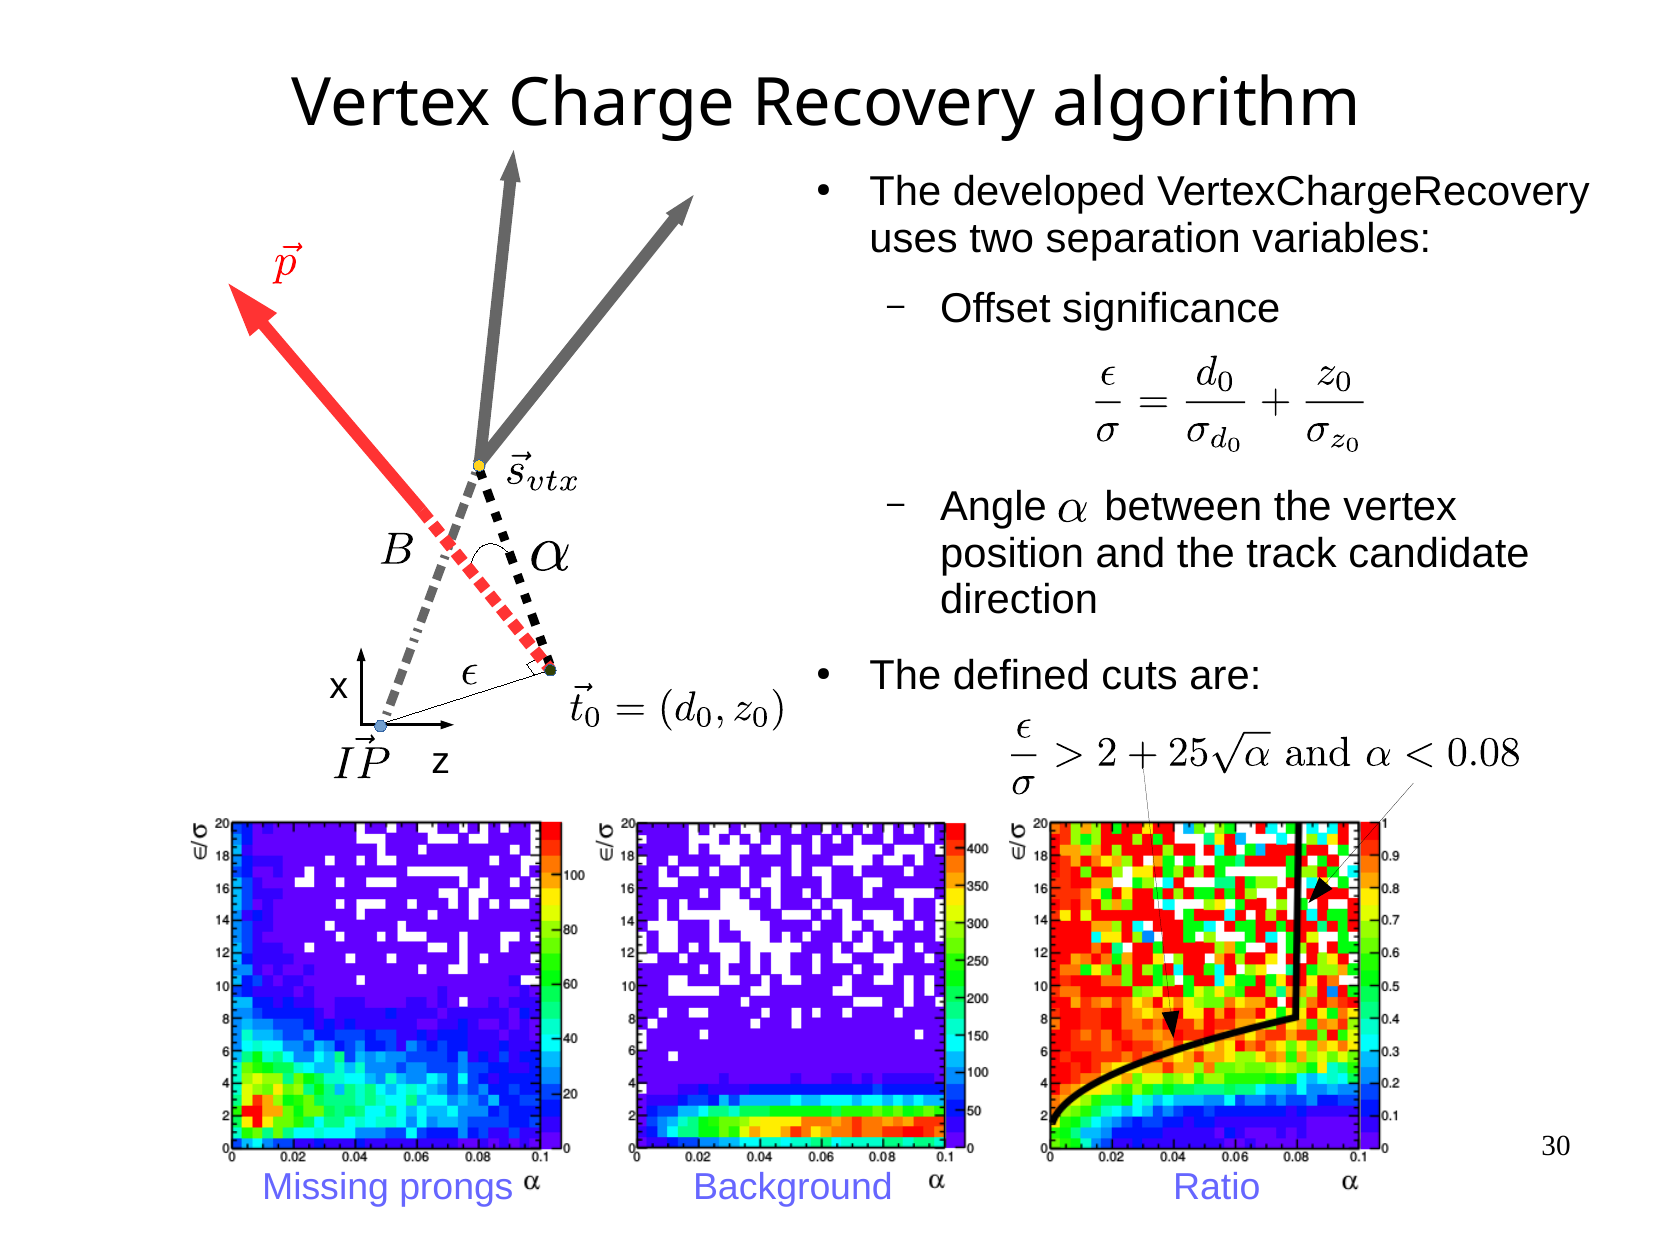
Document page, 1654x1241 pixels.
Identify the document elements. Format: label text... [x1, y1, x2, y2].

text_box [378, 532, 416, 564]
text_box [272, 242, 304, 284]
text_box [1095, 355, 1364, 452]
text_box [1011, 719, 1521, 795]
text_box [460, 664, 479, 685]
title Vertex Charge Recovery algorithm [82, 49, 1571, 151]
text_box x [314, 657, 360, 715]
text_box Missing prongs [247, 1158, 529, 1215]
list The developed VertexChargeRecovery uses two separation variables: Offset significance Angle between the vertex position and the track candidate direction The defined cuts are: [798, 168, 1601, 739]
text_box [332, 734, 391, 779]
text_box [473, 459, 485, 472]
text_box Background [678, 1158, 908, 1215]
text_box [566, 682, 787, 731]
picture [183, 813, 1414, 1203]
text_box [544, 664, 557, 676]
text_box [1056, 499, 1089, 523]
text_box Ratio [1158, 1158, 1284, 1215]
text_box [528, 540, 572, 572]
text_box [503, 451, 579, 491]
text_box [374, 720, 387, 732]
text_box z [416, 731, 466, 789]
